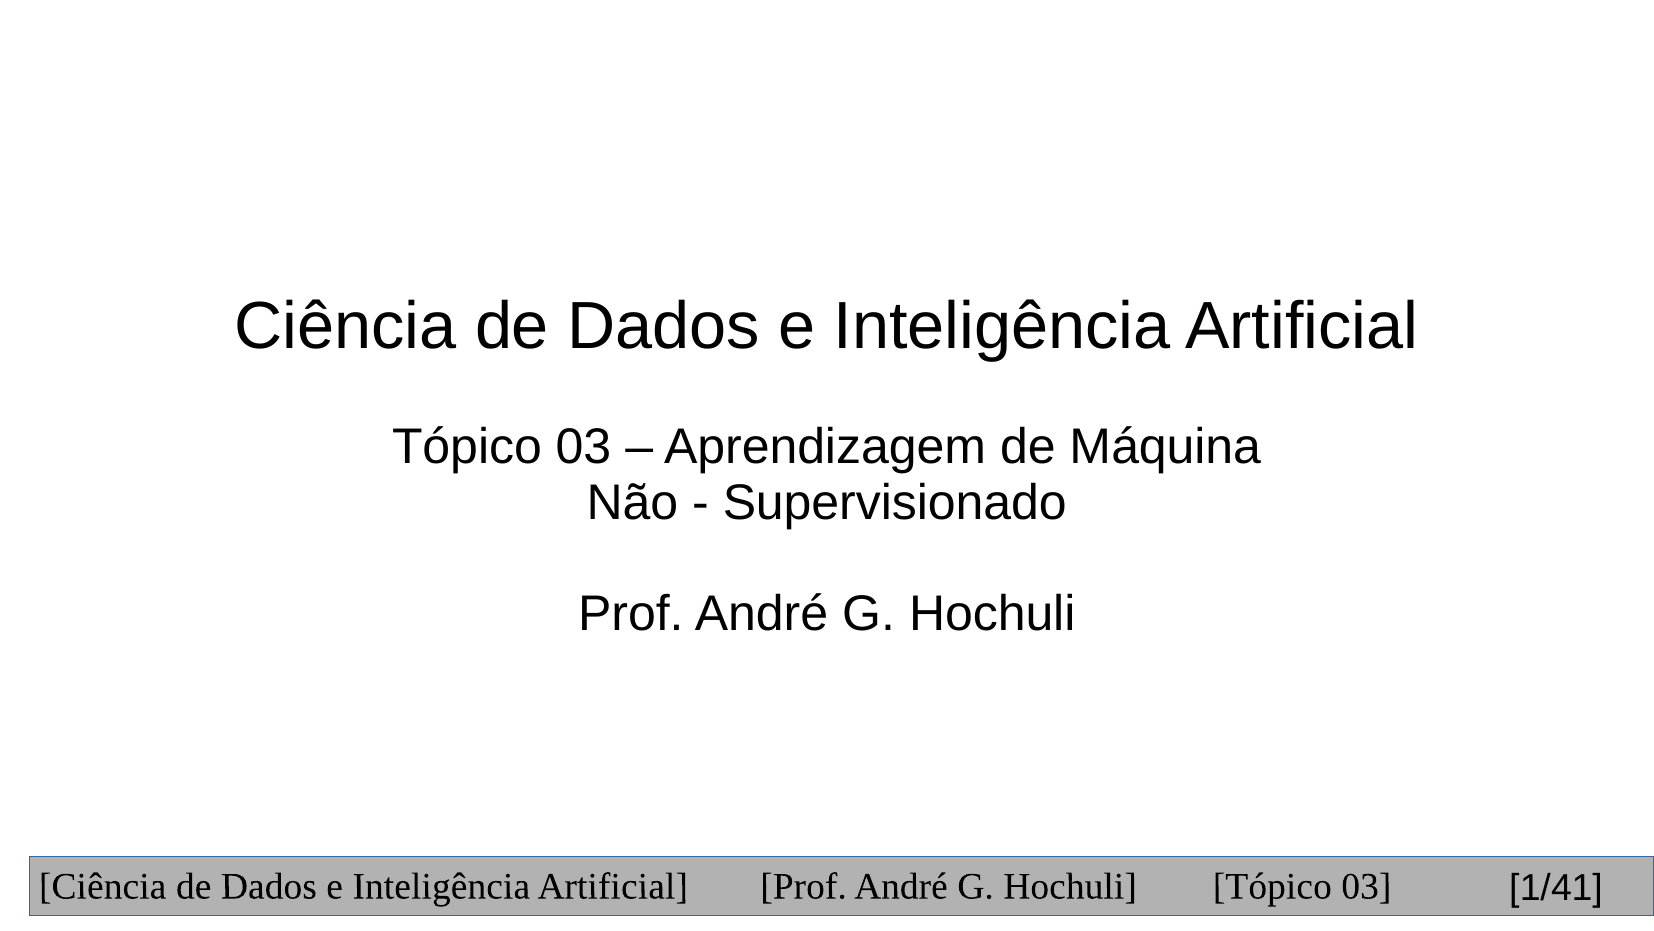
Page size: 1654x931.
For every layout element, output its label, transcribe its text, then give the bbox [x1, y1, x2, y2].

subtitle Ciência de Dados e Inteligência Artificial Tópico 03 – Aprendizagem de Máquina Não - Supervisionado Prof. André G. Hochuli [82, 177, 1571, 827]
